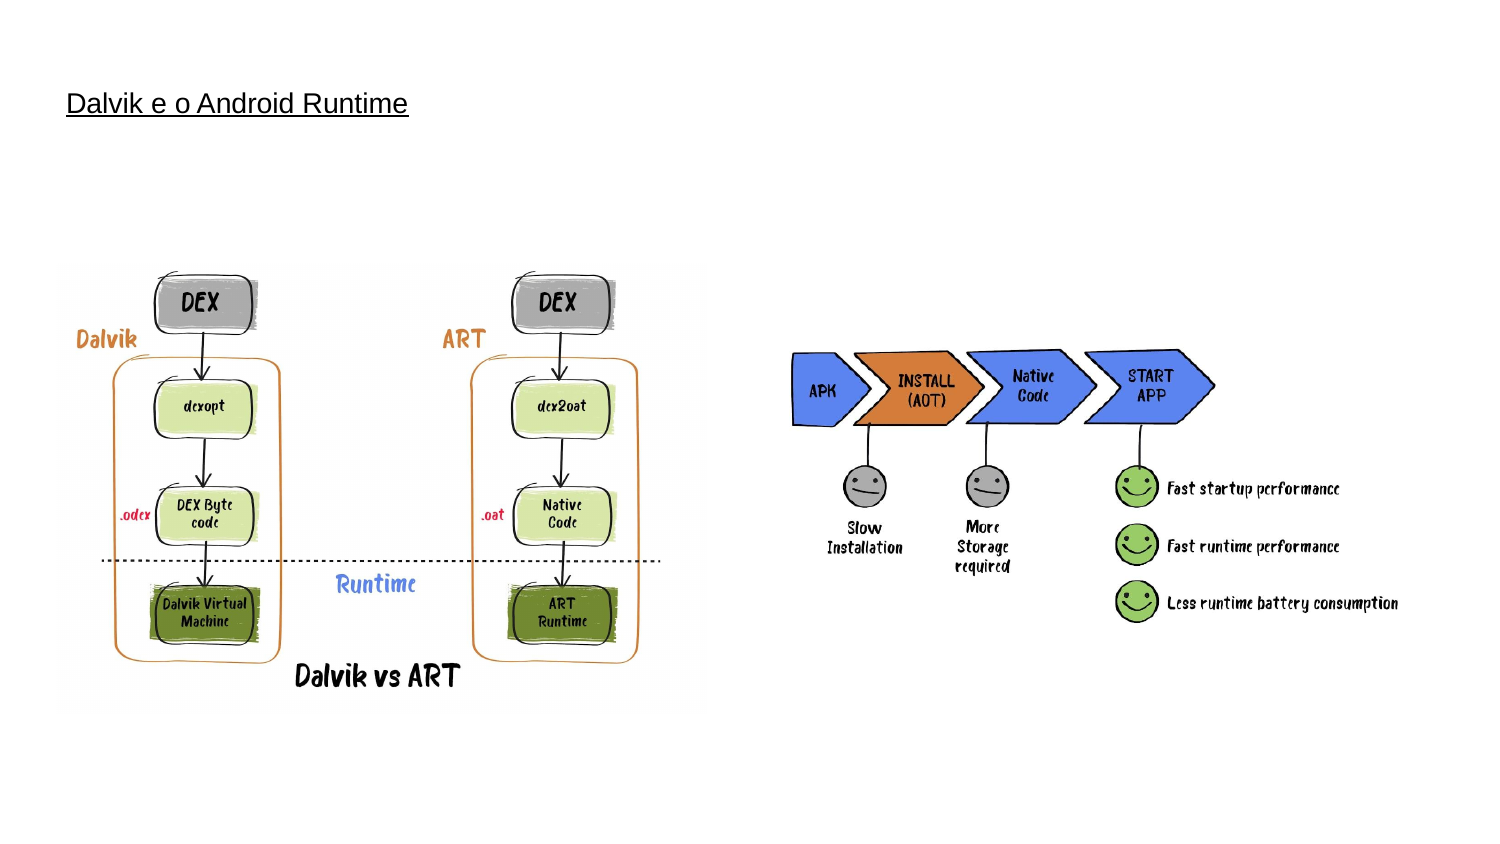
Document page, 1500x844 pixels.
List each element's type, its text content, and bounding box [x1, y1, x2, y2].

picture [780, 340, 1408, 637]
title Dalvik e o Android Runtime [51, 72, 1449, 167]
picture [56, 263, 707, 714]
